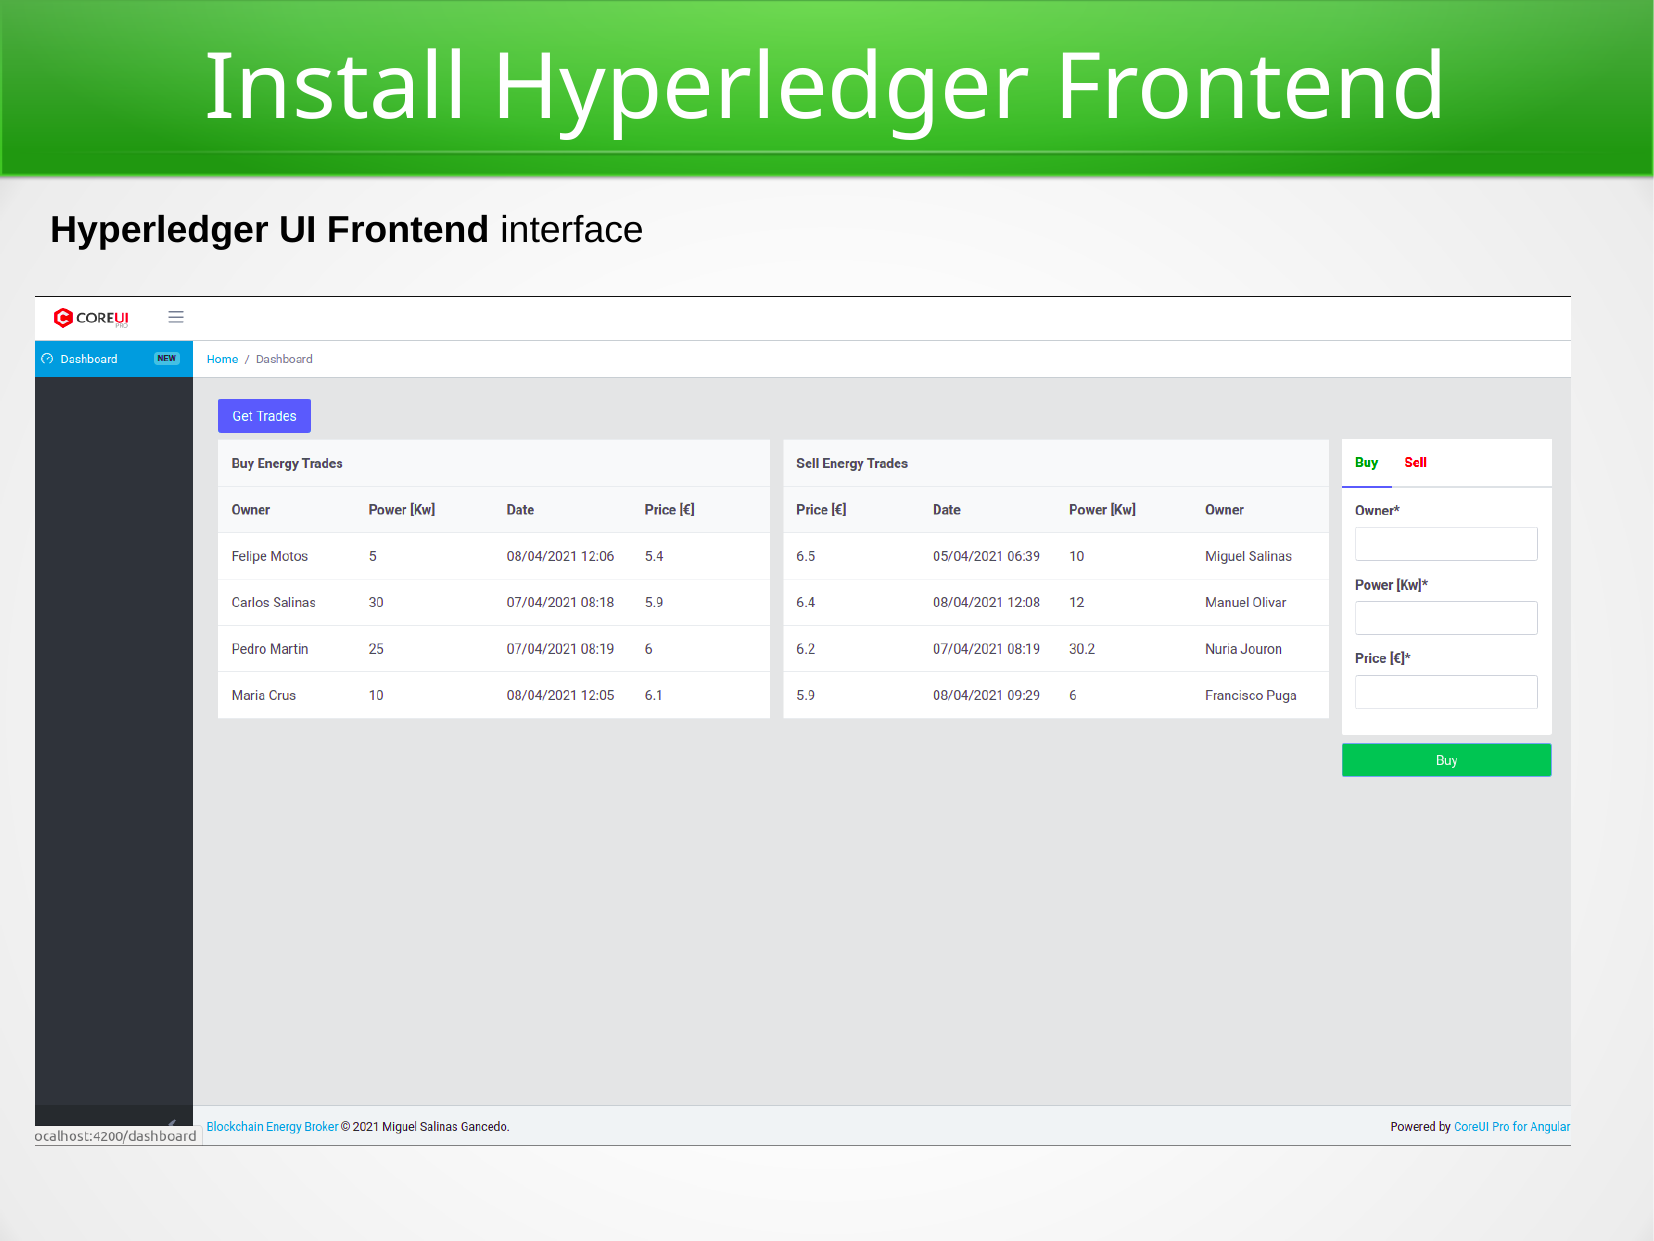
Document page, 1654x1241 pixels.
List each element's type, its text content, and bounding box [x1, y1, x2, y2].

picture [0, 0, 1654, 1241]
title Install Hyperledger Frontend [82, 11, 1571, 154]
text_box Hyperledger UI Frontend interface [35, 200, 1619, 300]
